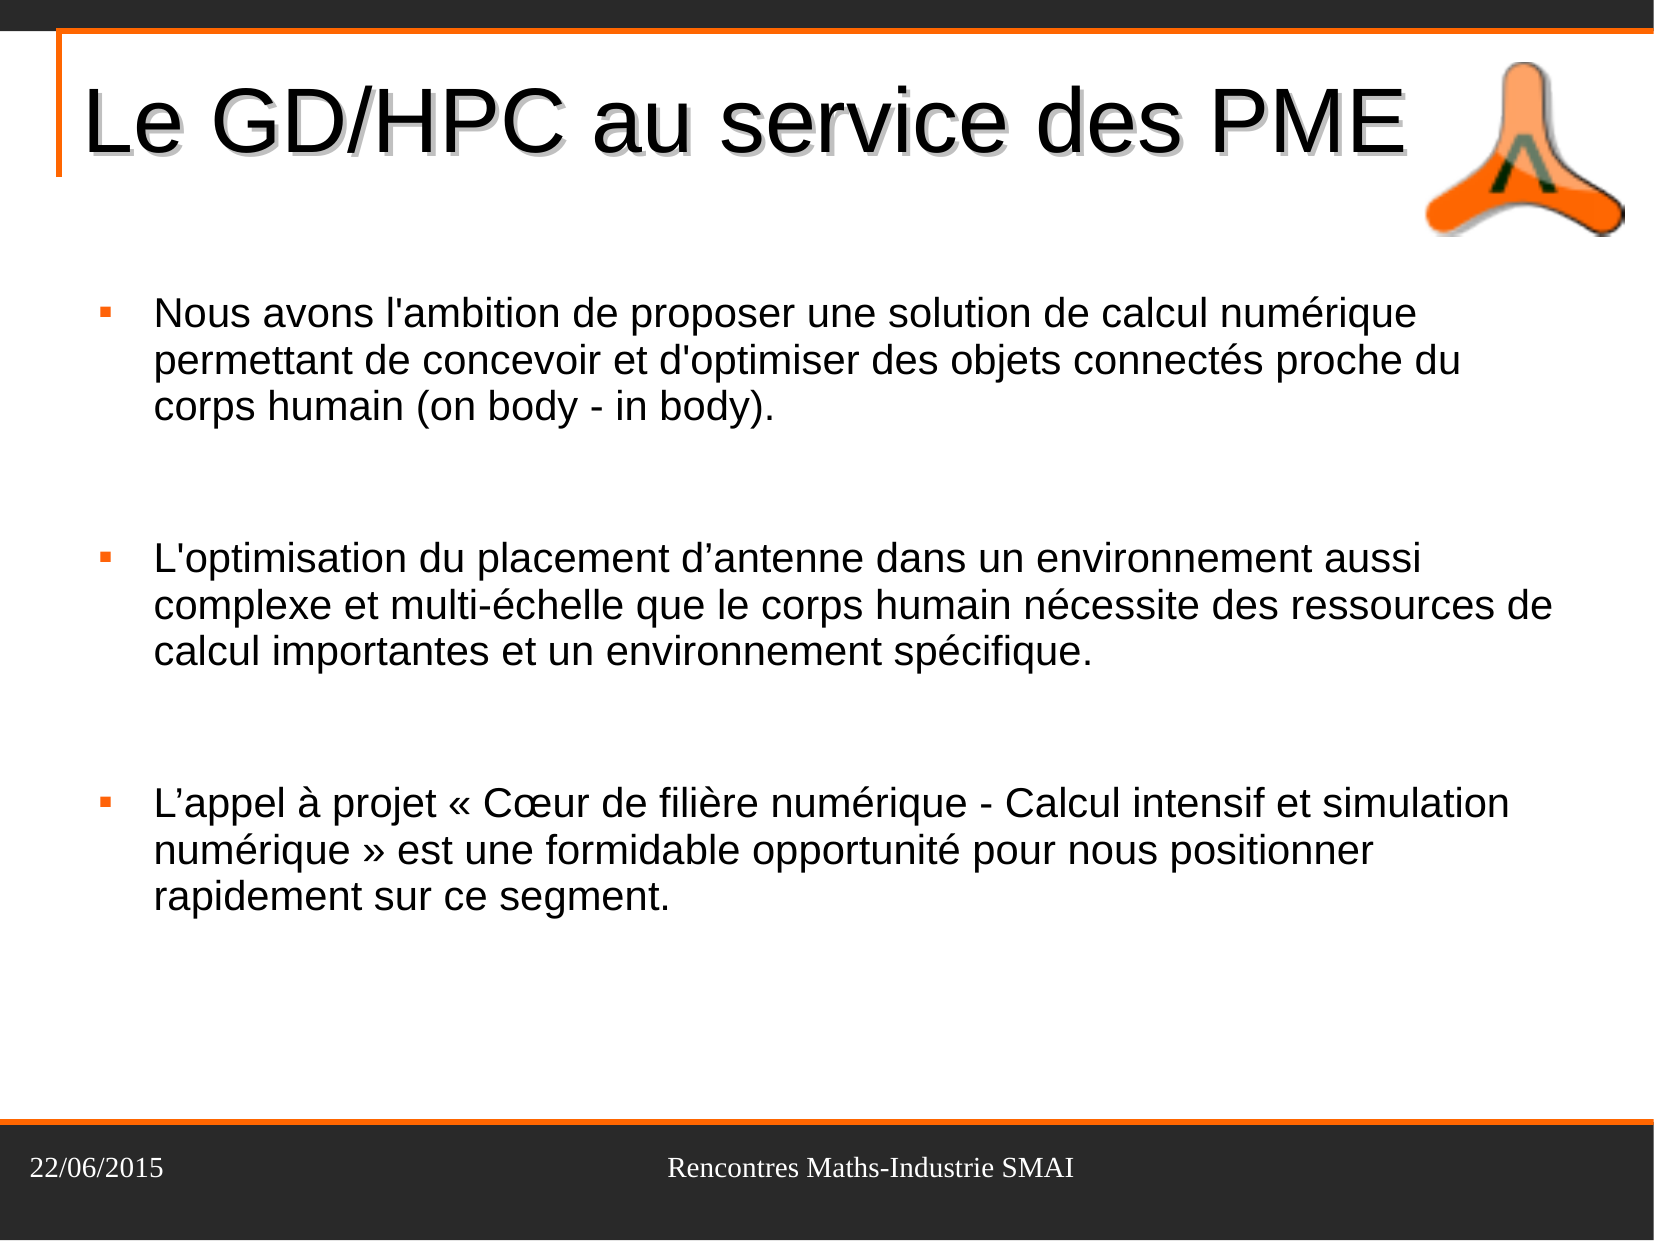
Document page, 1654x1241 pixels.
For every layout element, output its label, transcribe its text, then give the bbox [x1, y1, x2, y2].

title Le GD/HPC au service des PME [82, 49, 1418, 192]
picture [1424, 62, 1625, 237]
list Nous avons l'ambition de proposer une solution de calcul numérique permettant de concevoir et d'optimiser des objets connectés proche du corps humain (on body - in body). L'optimisation du placement d’antenne dans un environnement aussi complexe et multi-échelle que le corps humain nécessite des ressources de calcul importantes et un environnement spécifique. L’appel à projet « Cœur de filière numérique - Calcul intensif et simulation numérique » est une formidable opportunité pour nous positionner rapidement sur ce segment. [82, 290, 1560, 1218]
